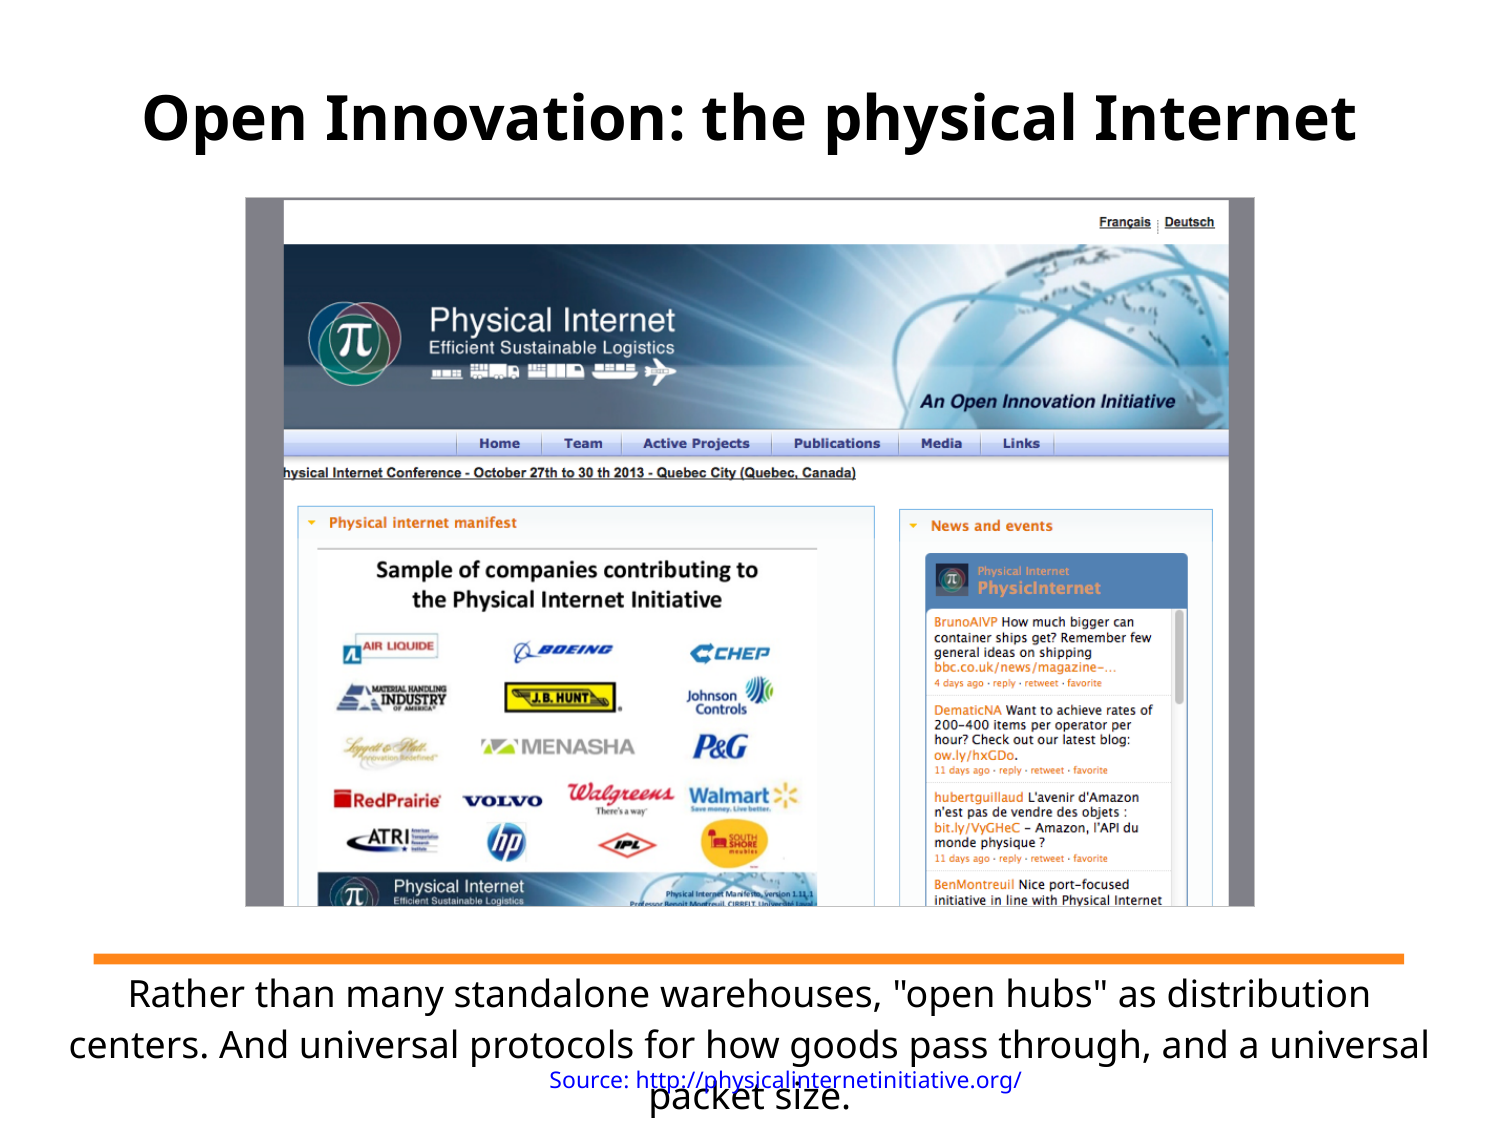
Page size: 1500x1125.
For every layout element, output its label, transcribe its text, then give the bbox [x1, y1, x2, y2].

title Open Innovation: the physical Internet [75, 44, 1426, 188]
text_box Rather than many standalone warehouses, "open hubs" as distribution centers. And universal protocols for how goods pass through, and a universal packet size. [49, 960, 1451, 1064]
text_box Source: http://physicalinternetinitiative.org/ [534, 1056, 966, 1098]
picture [0, 0, 1500, 1125]
